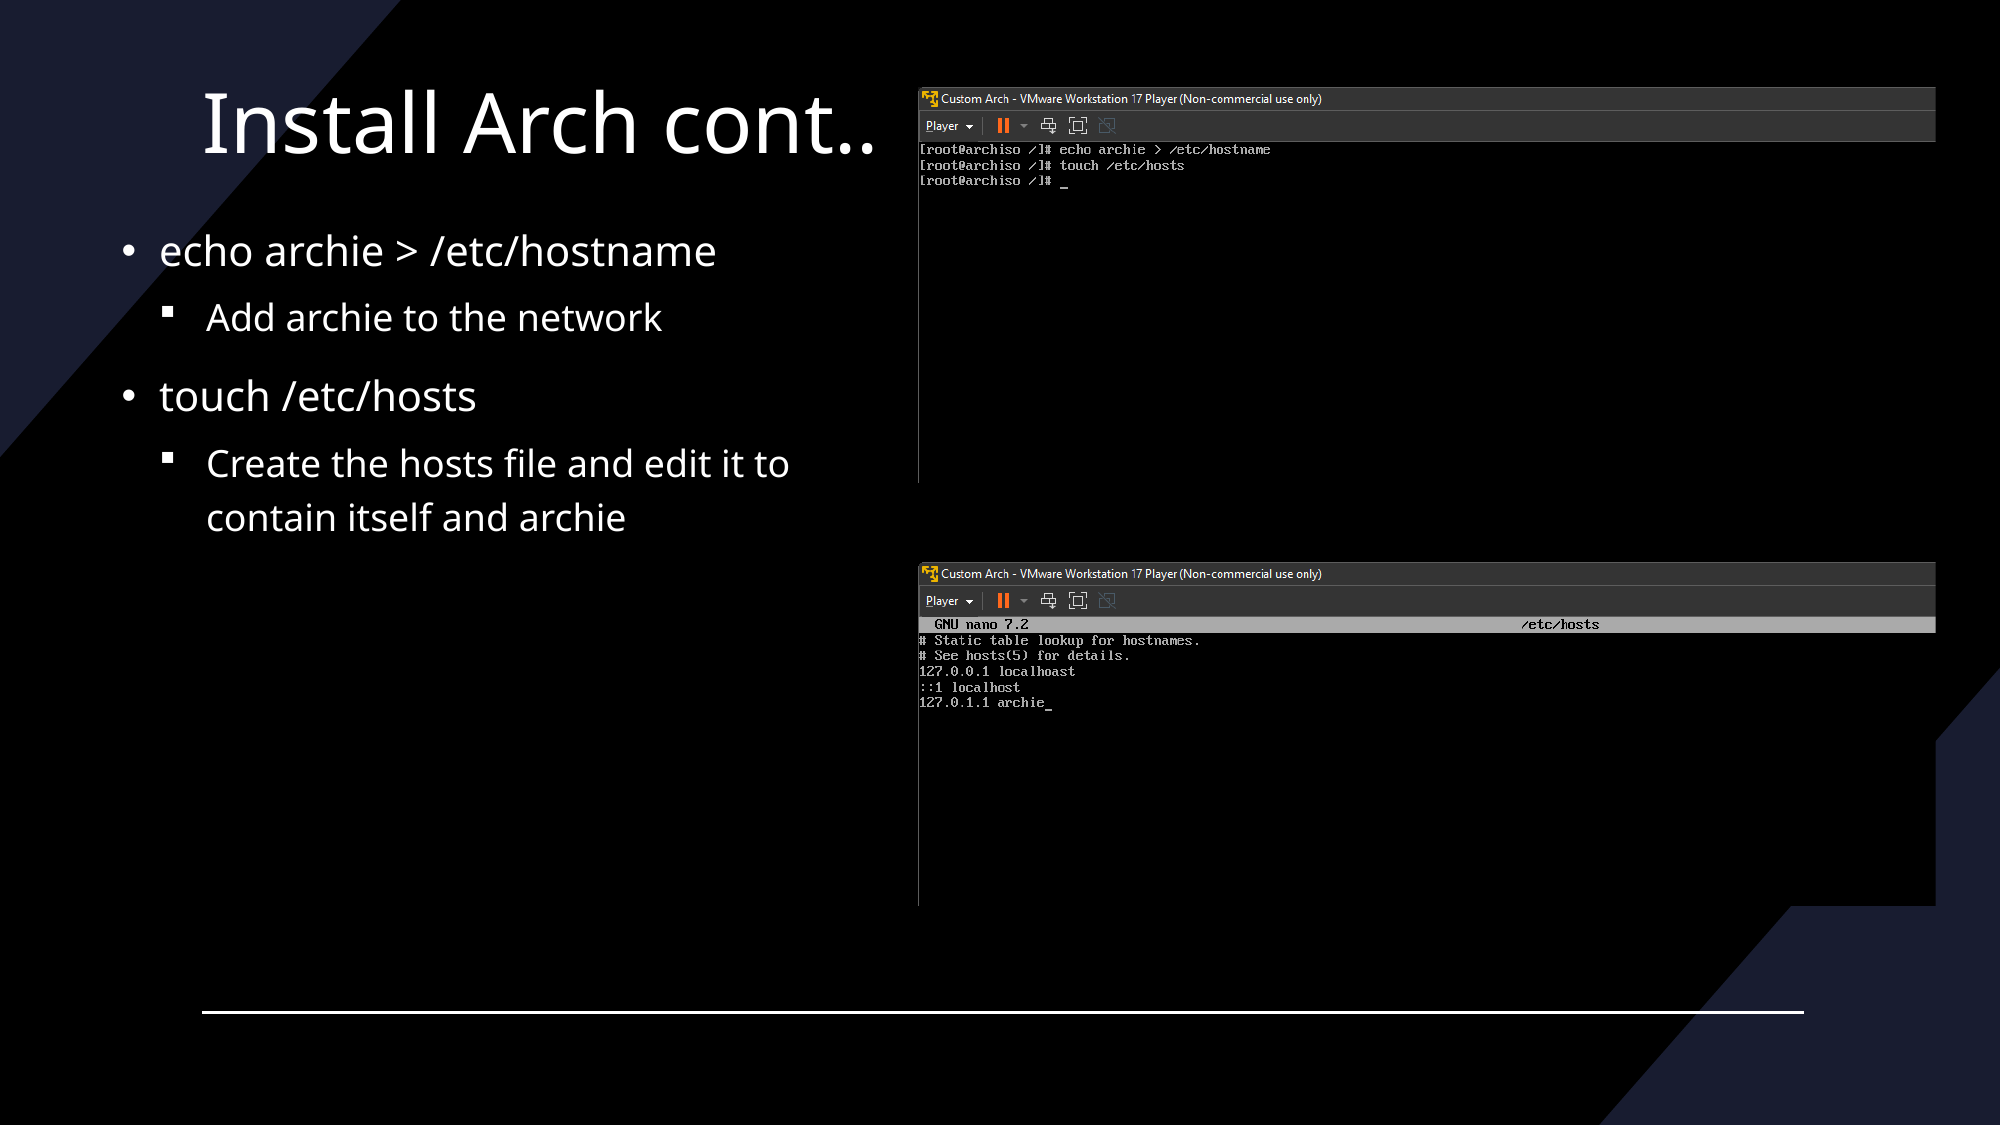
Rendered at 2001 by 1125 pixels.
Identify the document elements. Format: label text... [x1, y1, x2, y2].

picture [918, 562, 1936, 906]
text_box echo archie > /etc/hostname Add archie to the network touch /etc/hosts Create the hosts file and edit it to contain itself and archie [106, 207, 894, 925]
title Install Arch cont.. [187, 0, 1000, 285]
picture [918, 86, 1936, 483]
